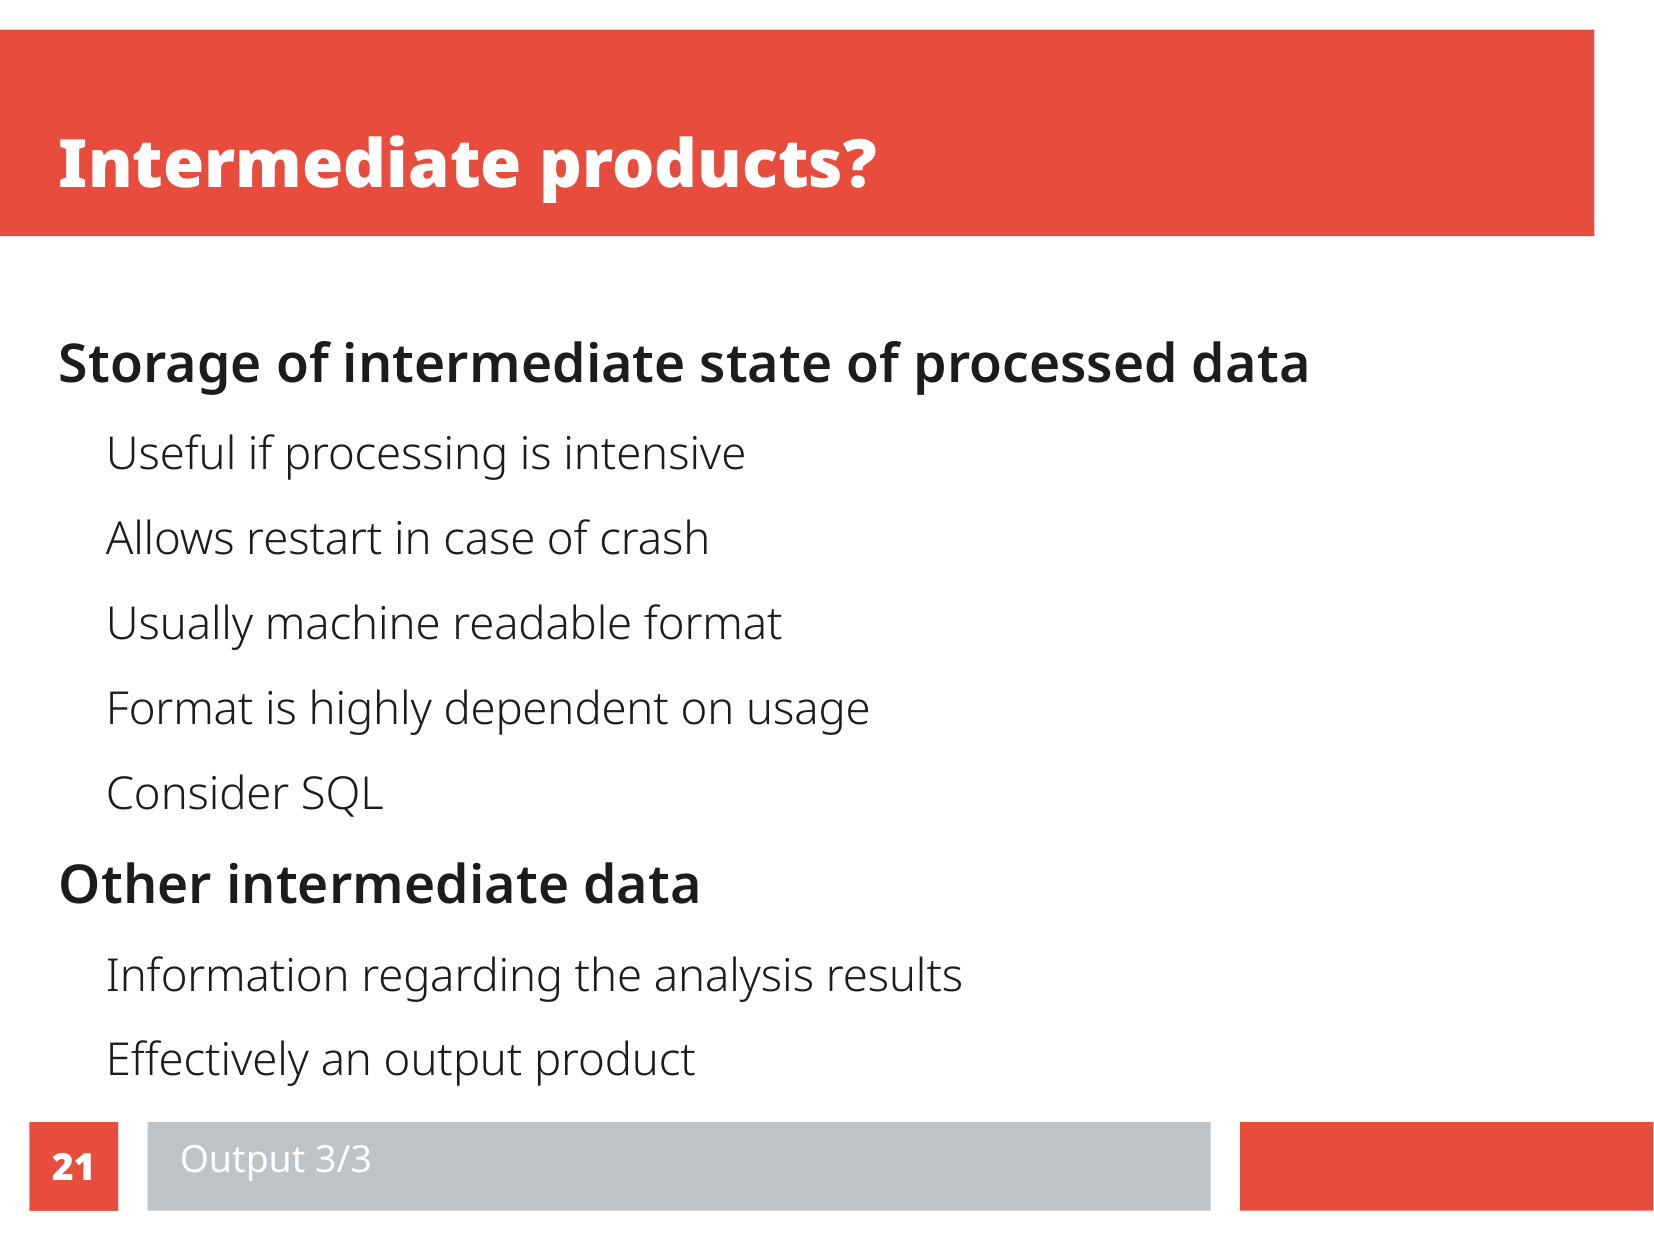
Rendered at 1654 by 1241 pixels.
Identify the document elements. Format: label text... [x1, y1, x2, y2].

text_box Output 3/3 [165, 1125, 736, 1184]
list Storage of intermediate state of processed data Useful if processing is intensive Allows restart in case of crash Usually machine readable format Format is highly dependent on usage Consider SQL Other intermediate data Information regarding the analysis results Effectively an output product [59, 324, 1565, 1093]
title Intermediate products? [59, 59, 1595, 207]
